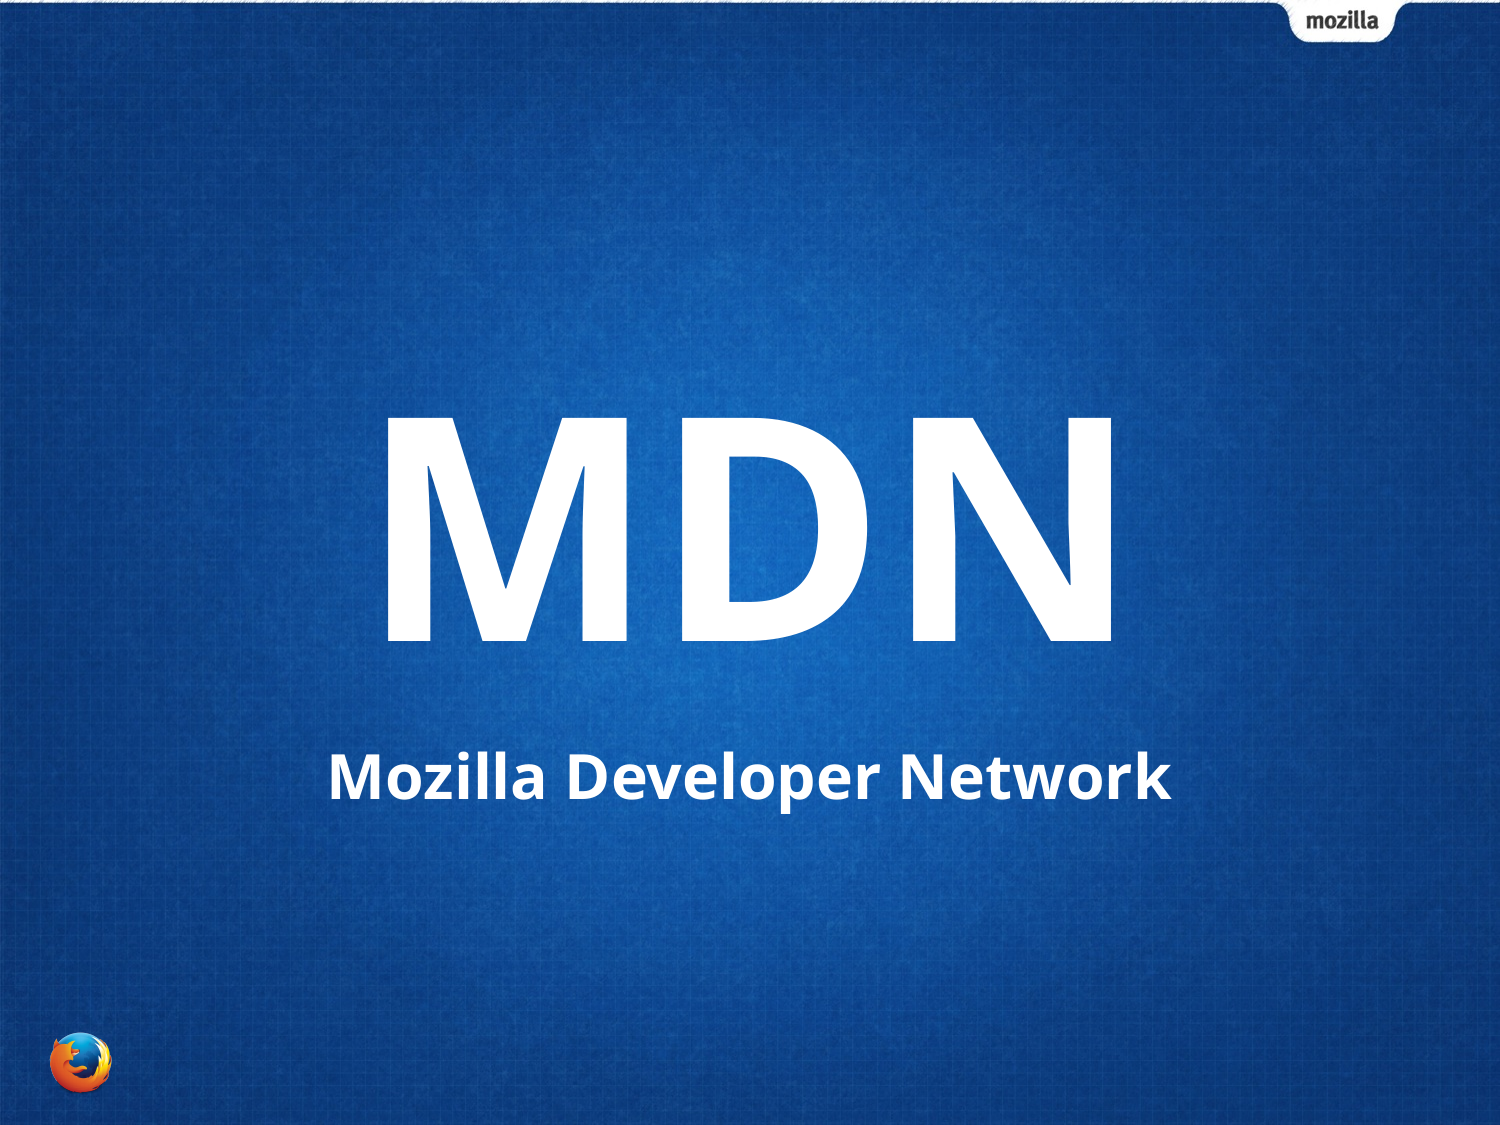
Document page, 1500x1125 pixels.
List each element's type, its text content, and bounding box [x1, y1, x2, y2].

subtitle MDN Mozilla Developer Network [75, 128, 1425, 997]
picture [0, 0, 1500, 1125]
